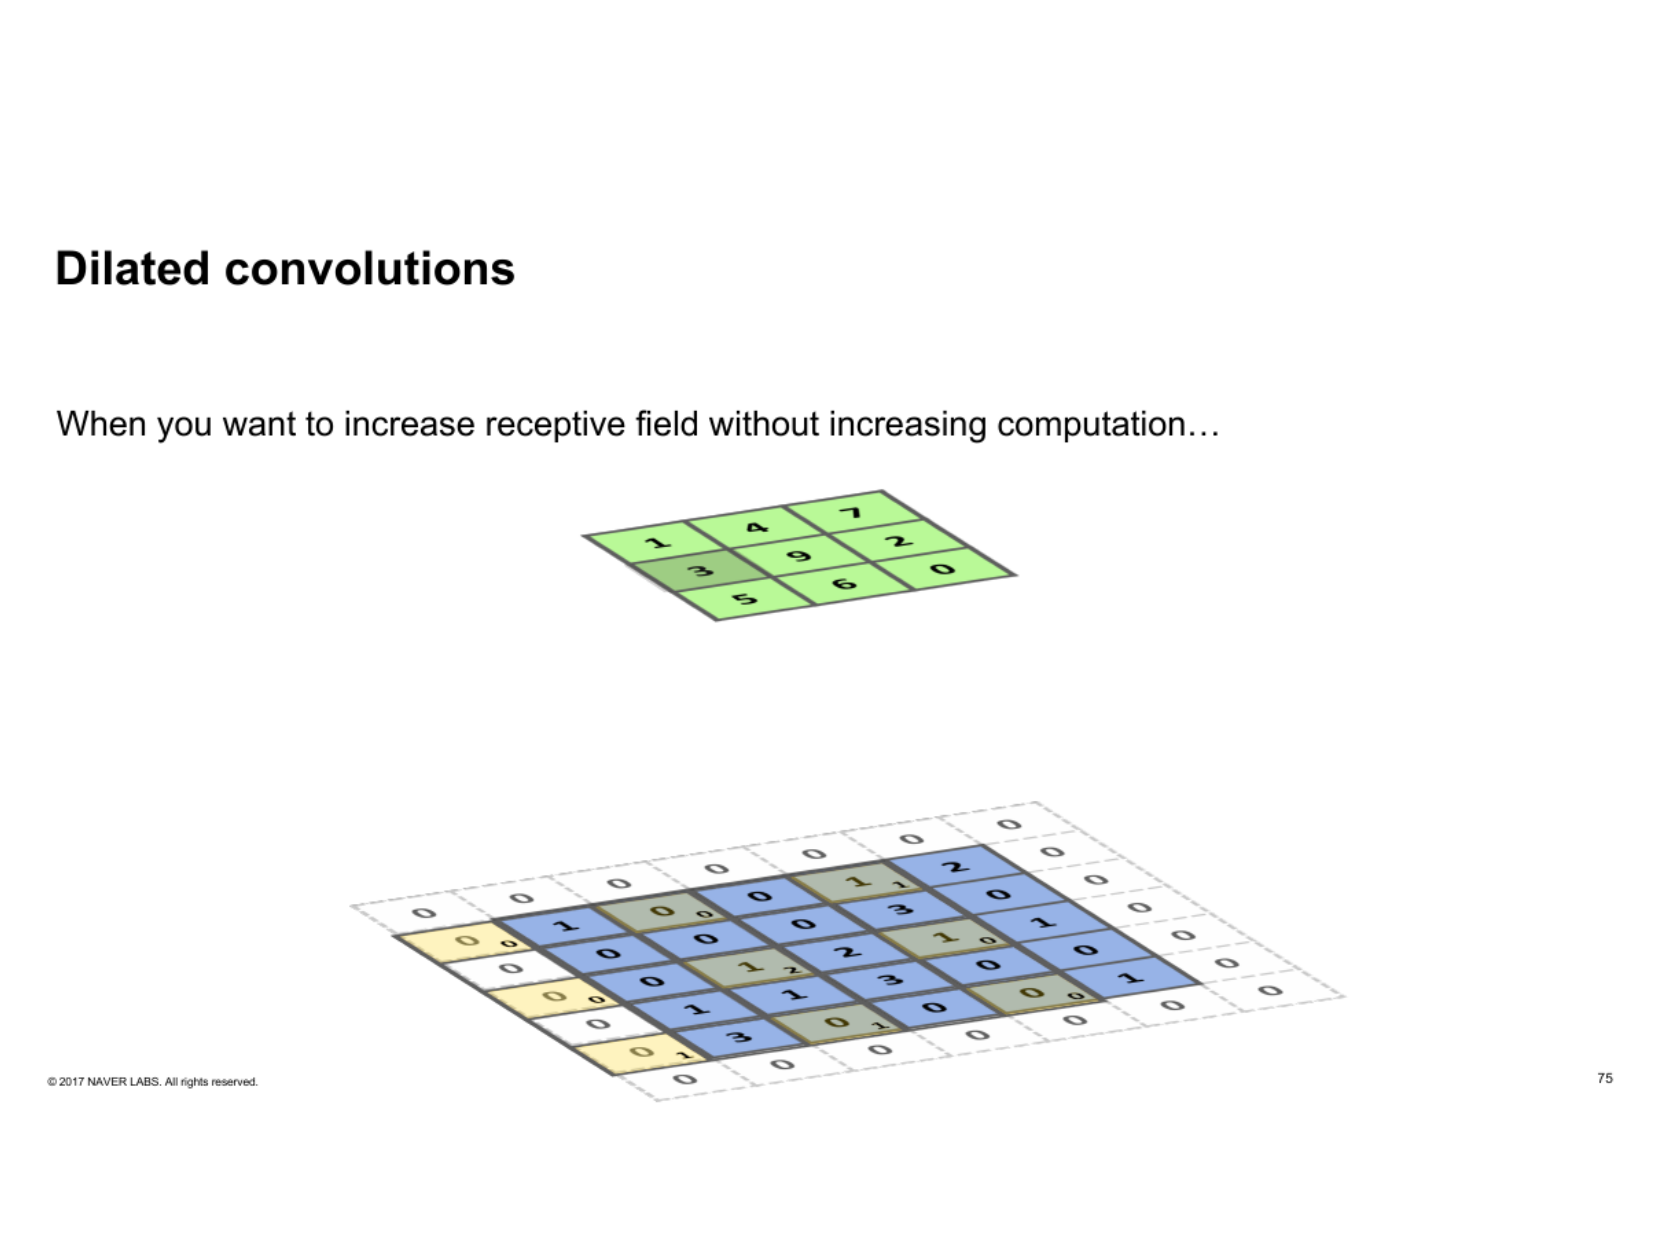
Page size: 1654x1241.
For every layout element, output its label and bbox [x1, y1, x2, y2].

picture [2, 202, 1654, 1123]
